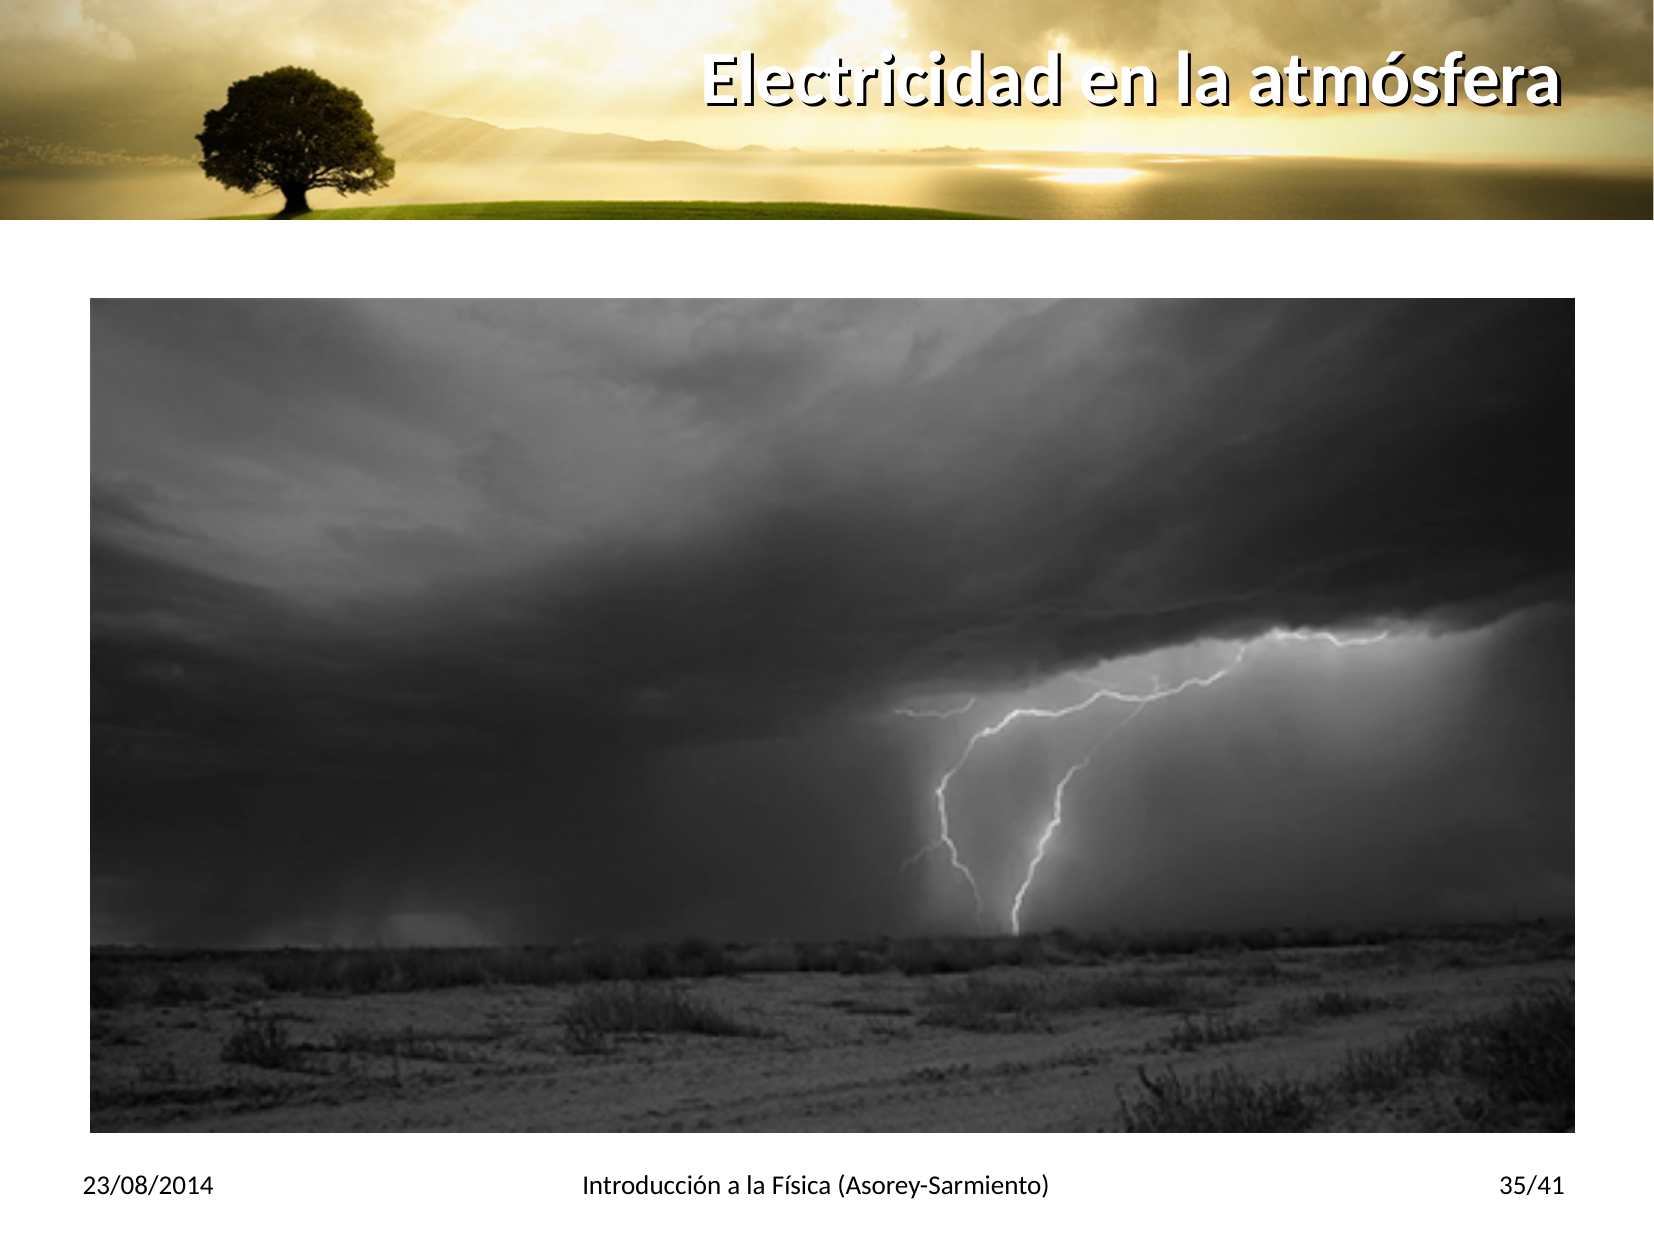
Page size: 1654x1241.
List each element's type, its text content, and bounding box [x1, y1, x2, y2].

picture [90, 298, 1575, 1133]
picture [0, 0, 1654, 220]
title Electricidad en la atmósfera [75, 19, 1564, 151]
